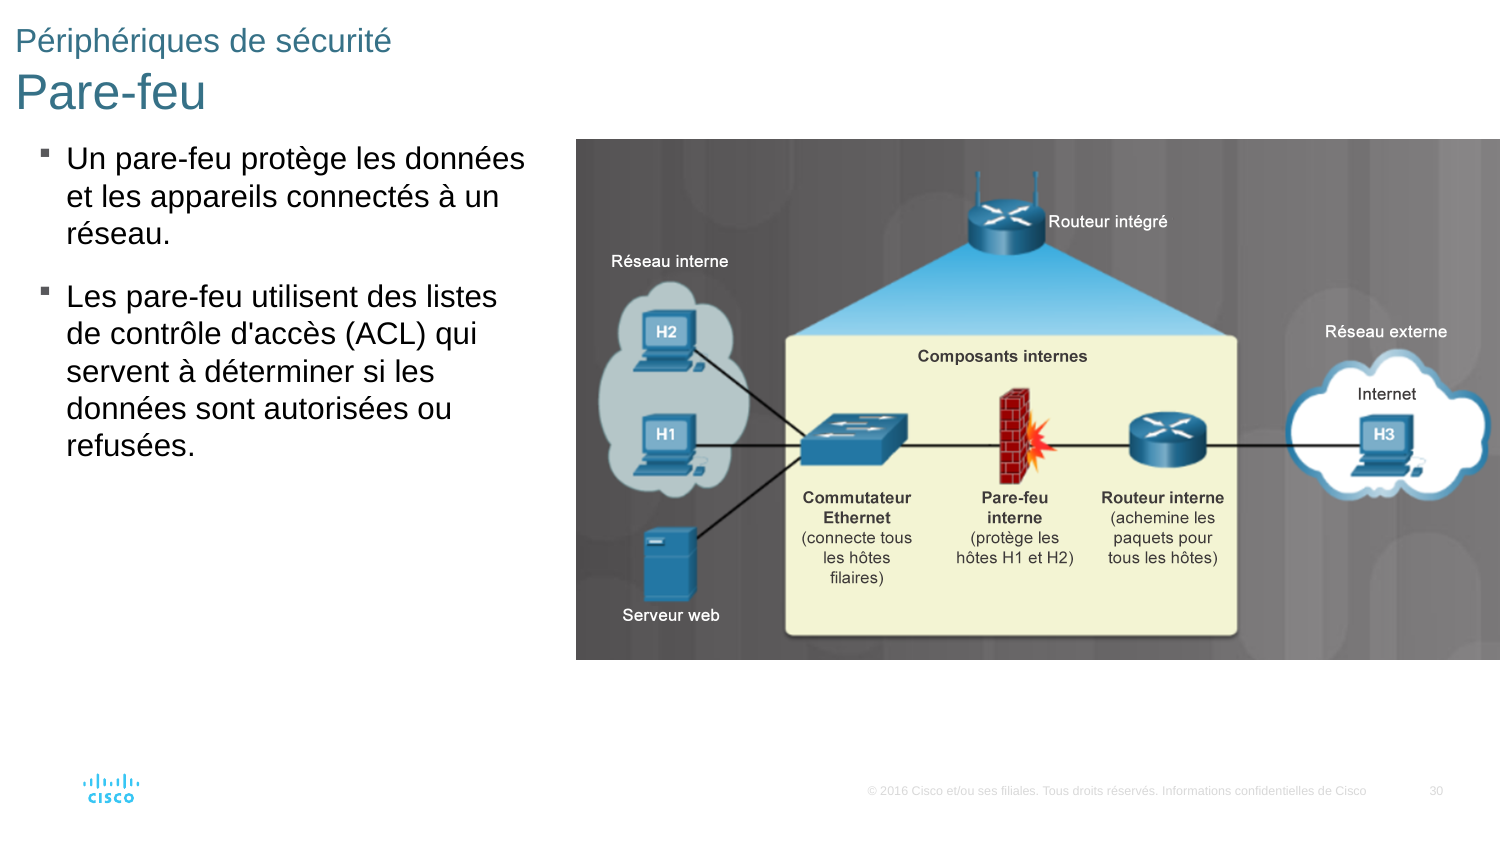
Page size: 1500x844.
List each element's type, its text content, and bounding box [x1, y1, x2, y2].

title Périphériques de sécurité Pare-feu [0, 7, 1500, 132]
list Un pare-feu protège les données et les appareils connectés à un réseau. Les pare-feu utilisent des listes de contrôle d'accès (ACL) qui servent à déterminer si les données sont autorisées ou refusées. [23, 131, 569, 813]
picture [576, 139, 1500, 660]
